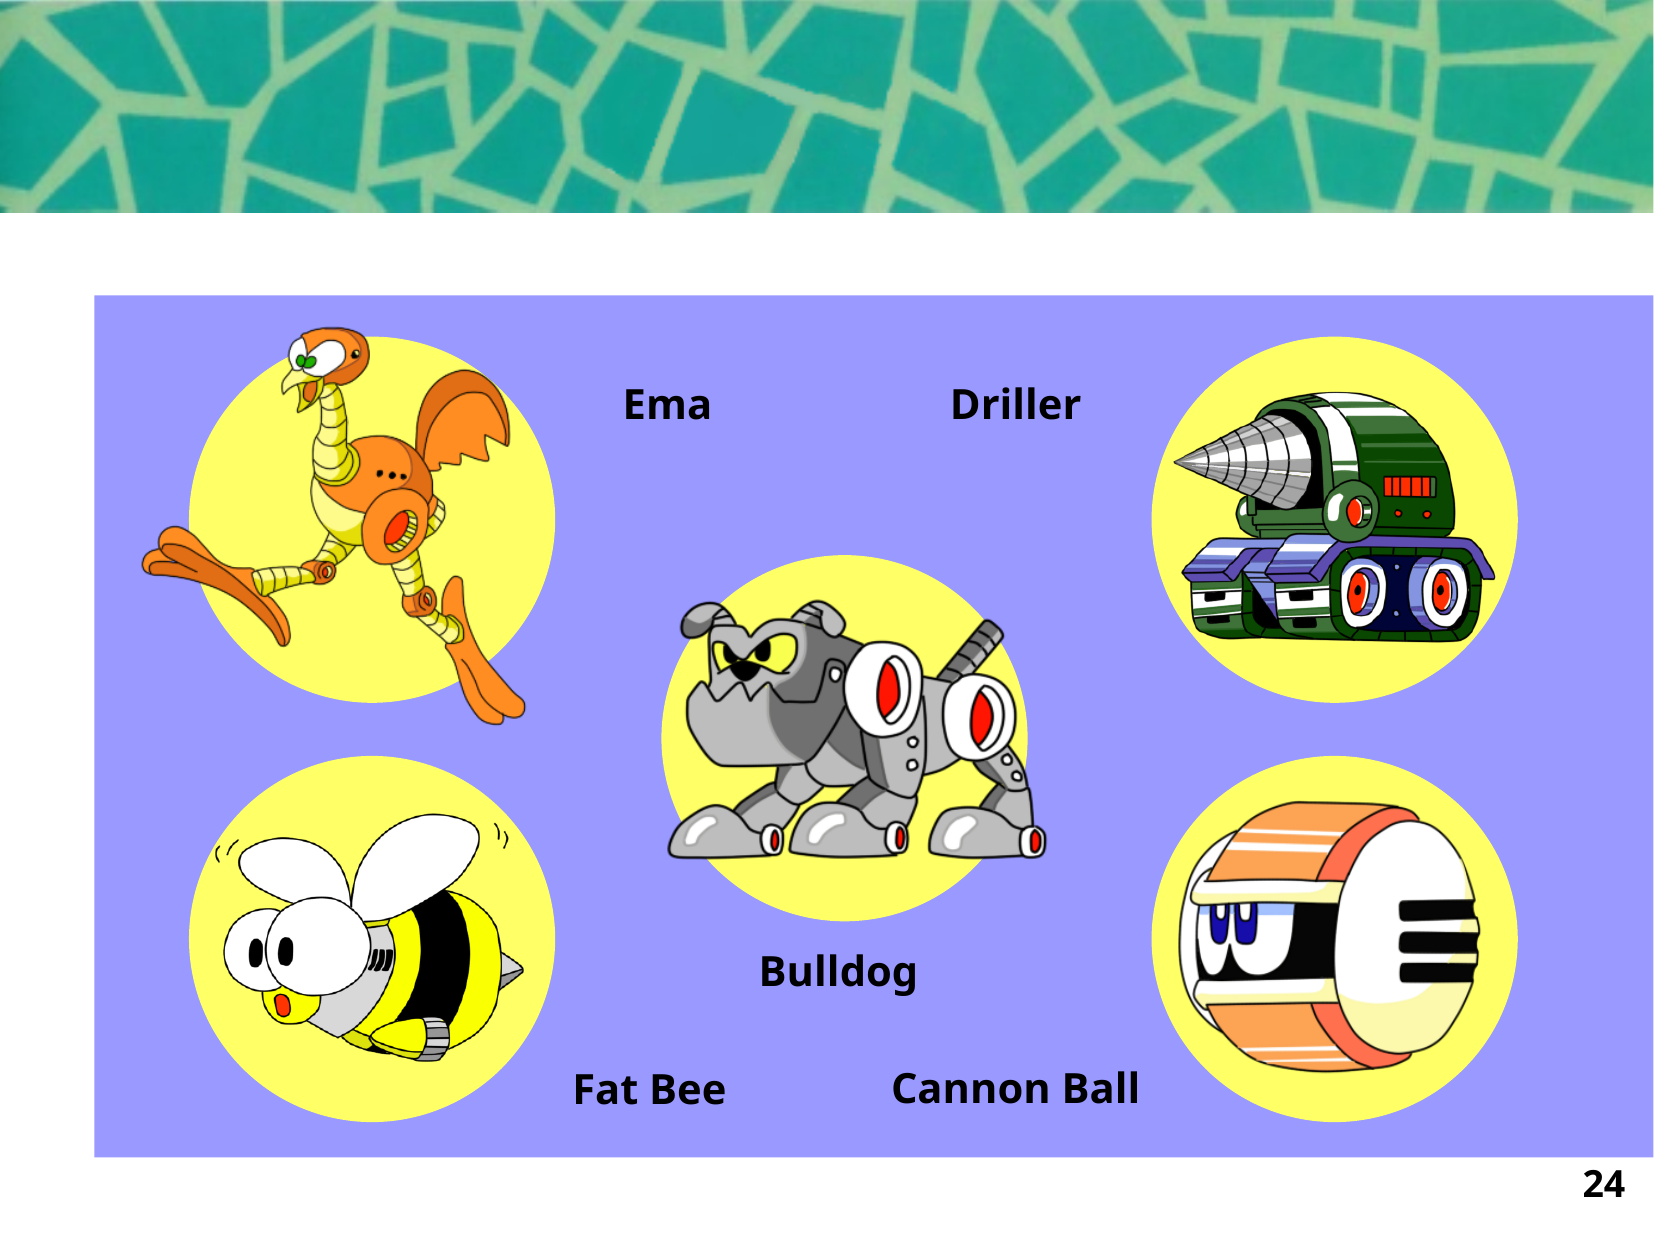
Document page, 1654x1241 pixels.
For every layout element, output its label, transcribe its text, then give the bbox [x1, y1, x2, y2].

text_box Ema [549, 367, 786, 438]
text_box Bulldog [720, 934, 957, 1004]
text_box Fat Bee [531, 1052, 768, 1123]
picture [1151, 324, 1506, 650]
text_box [94, 295, 1654, 1158]
picture [1151, 766, 1490, 1087]
text_box Driller [897, 367, 1134, 438]
text_box Cannon Ball [862, 1051, 1170, 1121]
picture [0, 0, 1654, 1075]
